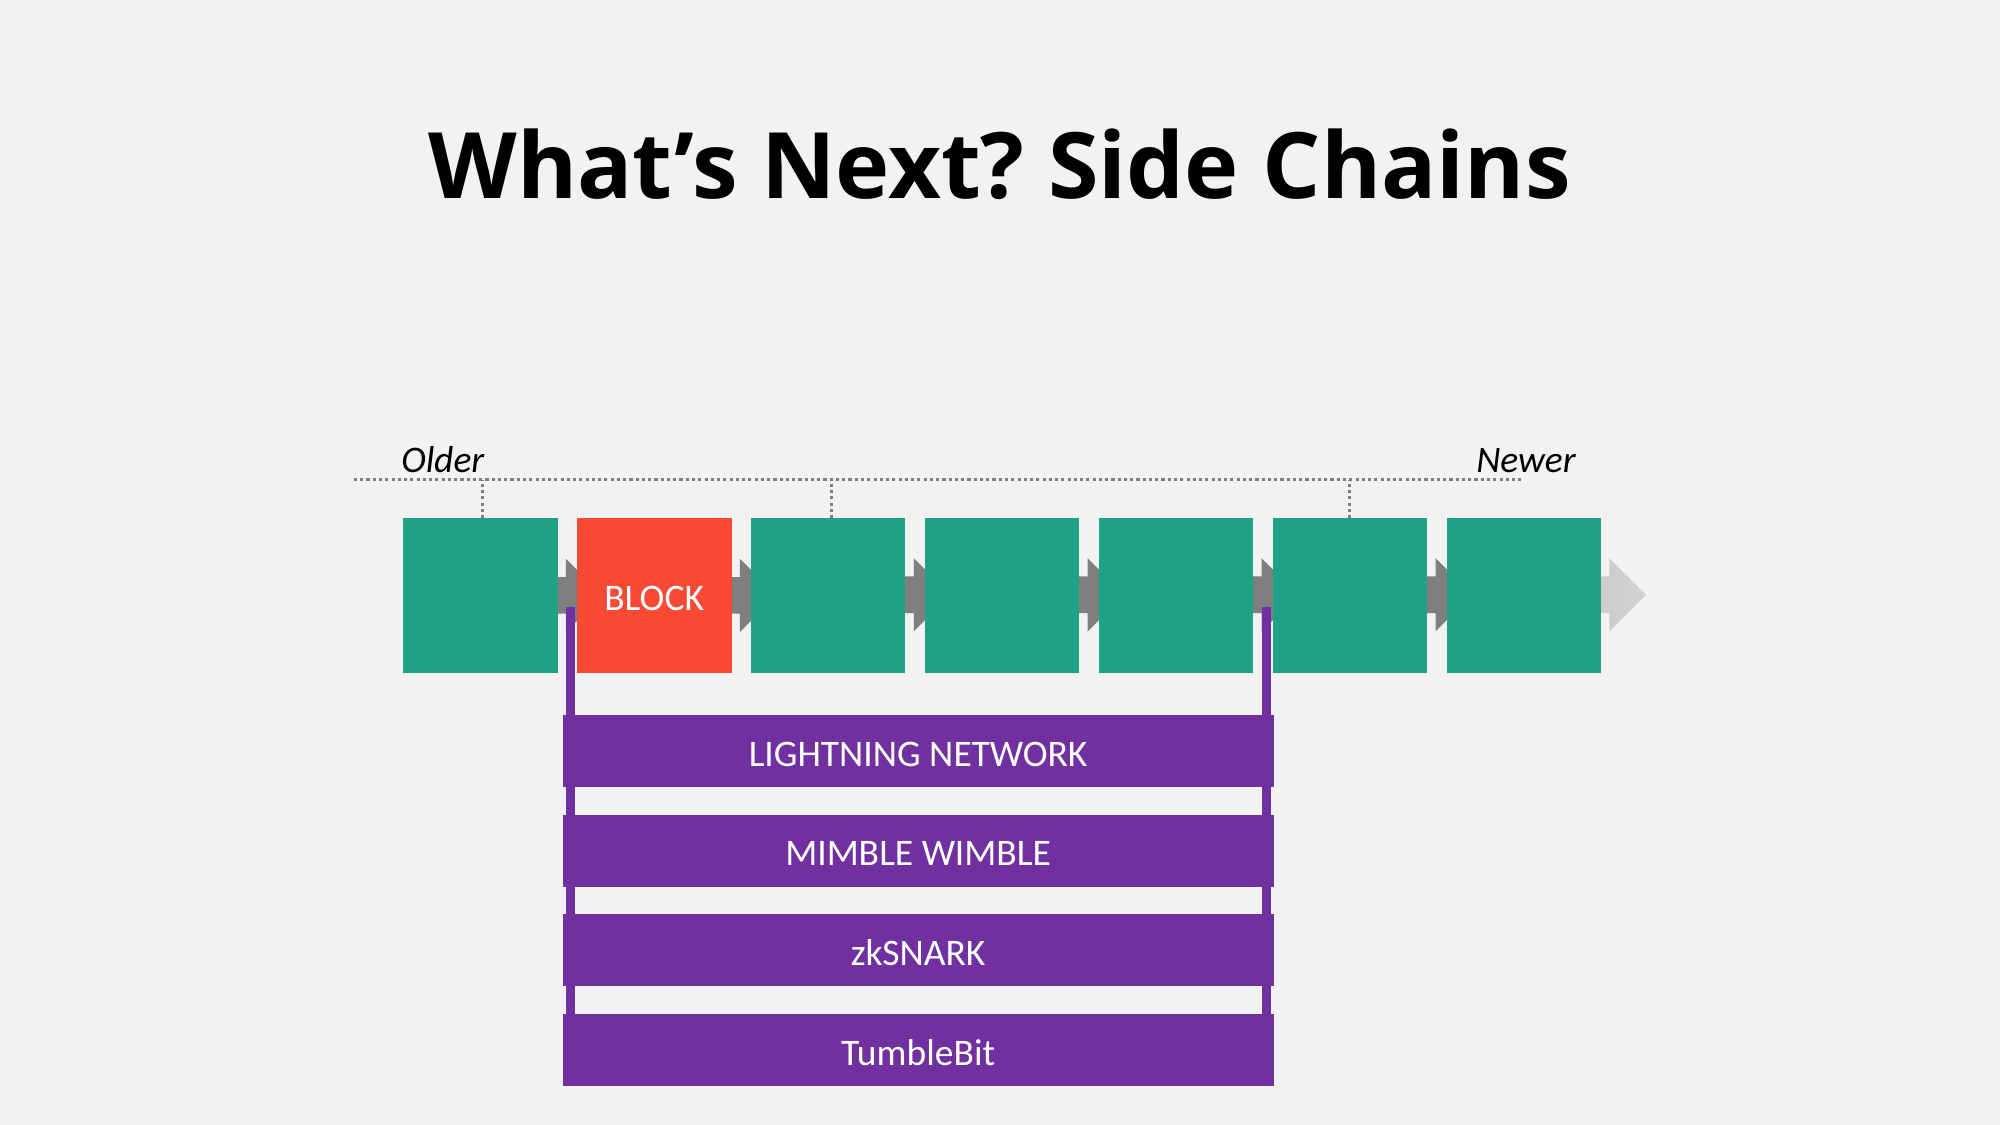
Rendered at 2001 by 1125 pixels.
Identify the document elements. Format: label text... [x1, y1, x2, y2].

text_box zkSNARK [575, 916, 1262, 985]
text_box [403, 518, 577, 673]
text_box BLOCK [577, 518, 732, 673]
title What’s Next? Side Chains [137, 59, 1863, 278]
text_box MIMBLE WIMBLE [575, 816, 1262, 886]
text_box [732, 518, 1647, 673]
text_box Older [383, 427, 502, 489]
text_box LIGHTNING NETWORK [564, 716, 1273, 786]
text_box TumbleBit [564, 1015, 1273, 1085]
text_box Newer [1458, 427, 1594, 489]
